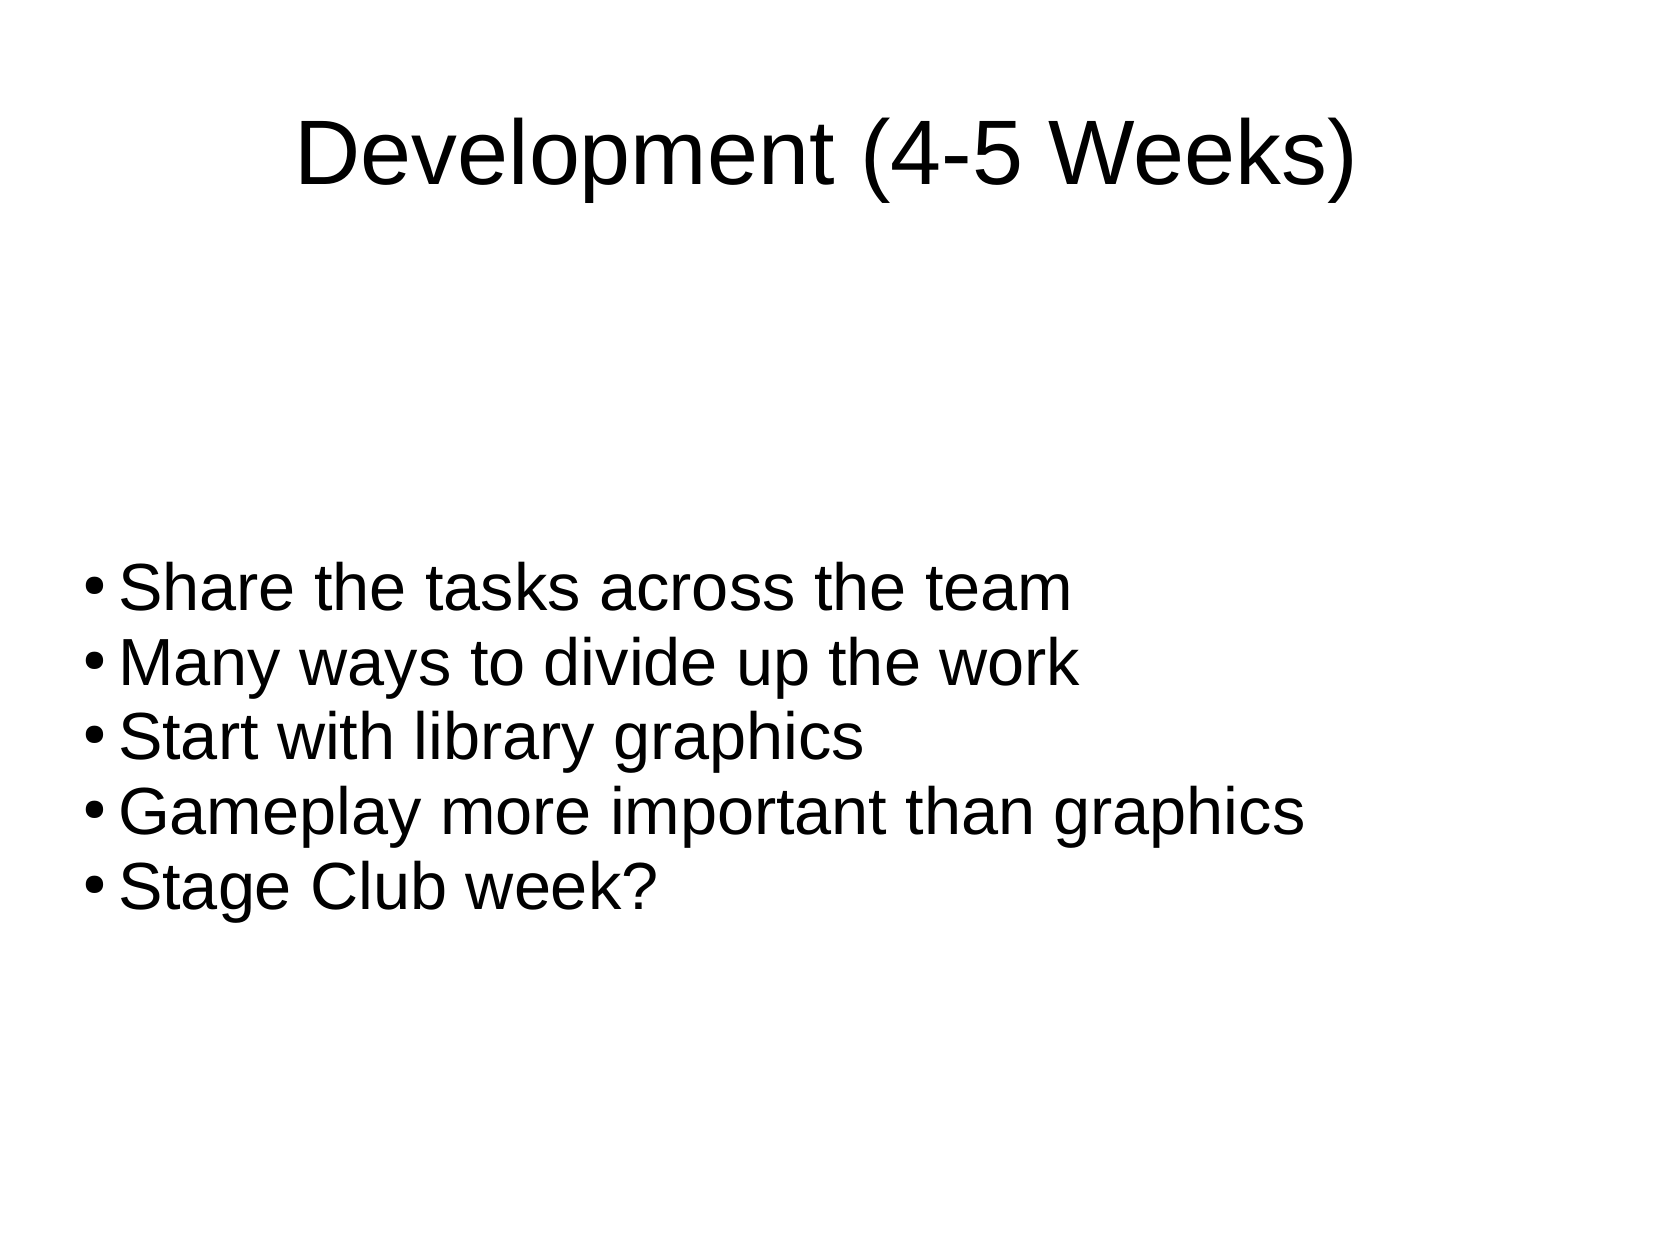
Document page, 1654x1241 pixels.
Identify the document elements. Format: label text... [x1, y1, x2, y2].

subtitle Share the tasks across the team Many ways to divide up the work Start with library graphics Gameplay more important than graphics Stage Club week? [82, 290, 1571, 1109]
title Development (4-5 Weeks) [82, 49, 1571, 257]
